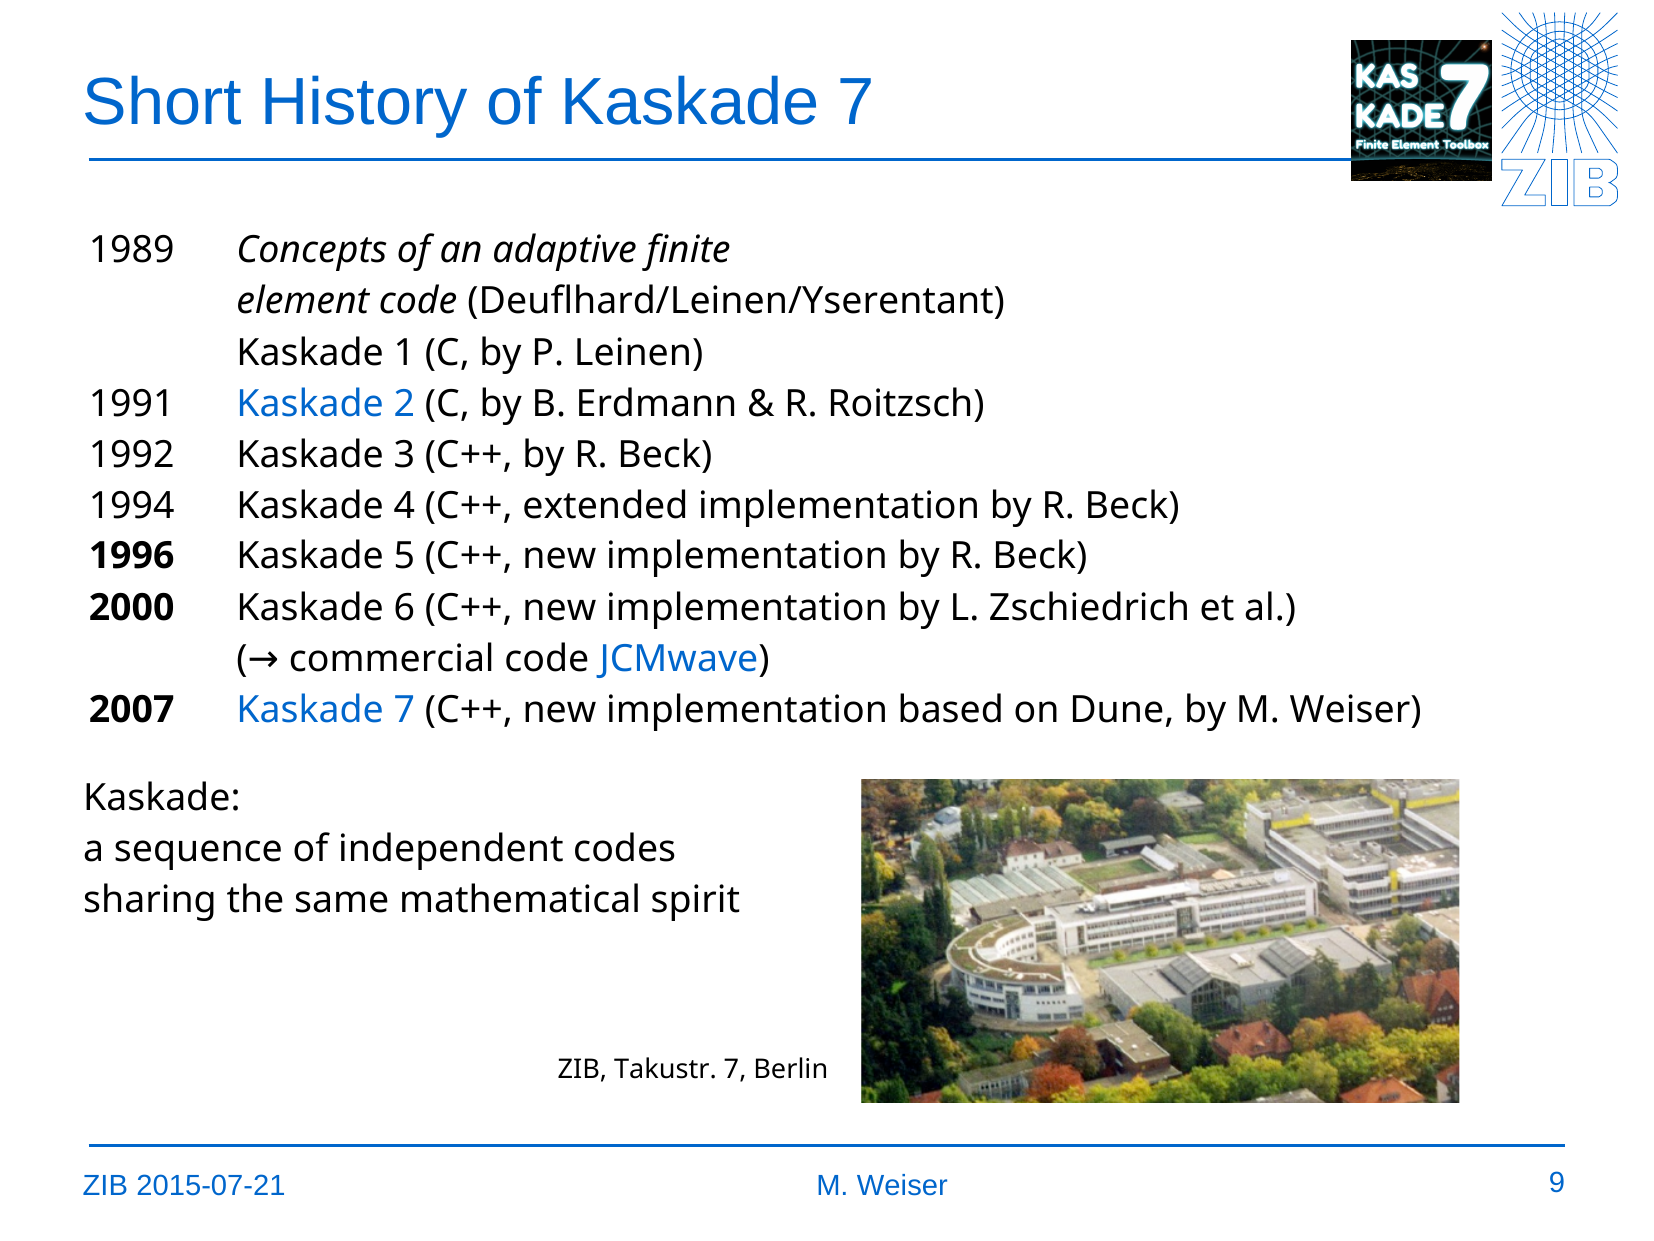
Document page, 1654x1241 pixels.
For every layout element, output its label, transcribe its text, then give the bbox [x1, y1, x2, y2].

text_box Kaskade: a sequence of independent codes sharing the same mathematical spirit [68, 763, 726, 911]
picture [1351, 40, 1492, 181]
title Short History of Kaskade 7 [82, 64, 1359, 139]
text_box ZIB, Takustr. 7, Berlin [542, 1042, 830, 1090]
text_box 1989 Concepts of an adaptive finite element code (Deuflhard/Leinen/Yserentant) Kaskade 1 (C, by P. Leinen) 1991 Kaskade 2 (C, by B. Erdmann & R. Roitzsch) 1992 Kaskade 3 (C++, by R. Beck) 1994 Kaskade 4 (C++, extended implementation by R. Beck) 1996 Kaskade 5 (C++, new implementation by R. Beck) 2000 Kaskade 6 (C++, new implementation by L. Zschiedrich et al.) (→ commercial code JCMwave) 2007 Kaskade 7 (C++, new implementation based on Dune, by M. Weiser) [74, 215, 1386, 671]
picture [850, 779, 1460, 1103]
